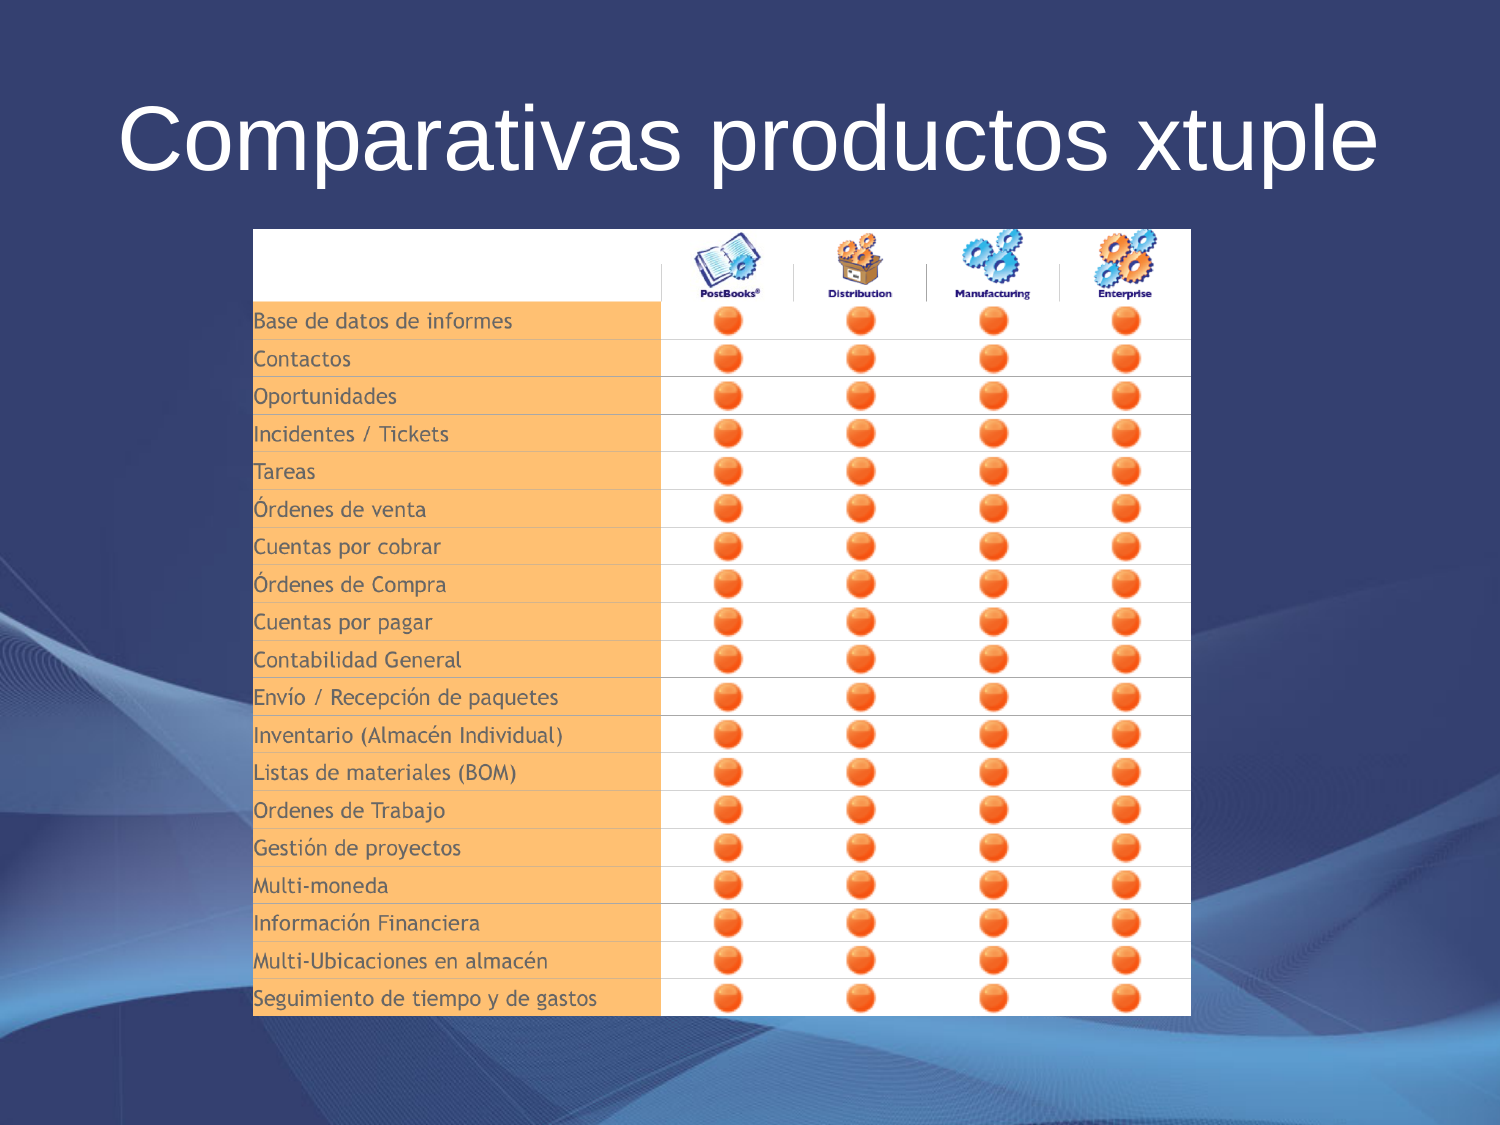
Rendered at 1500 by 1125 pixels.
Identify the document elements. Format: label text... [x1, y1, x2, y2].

picture [0, 0, 1500, 1125]
title Comparativas productos xtuple [75, 45, 1426, 233]
